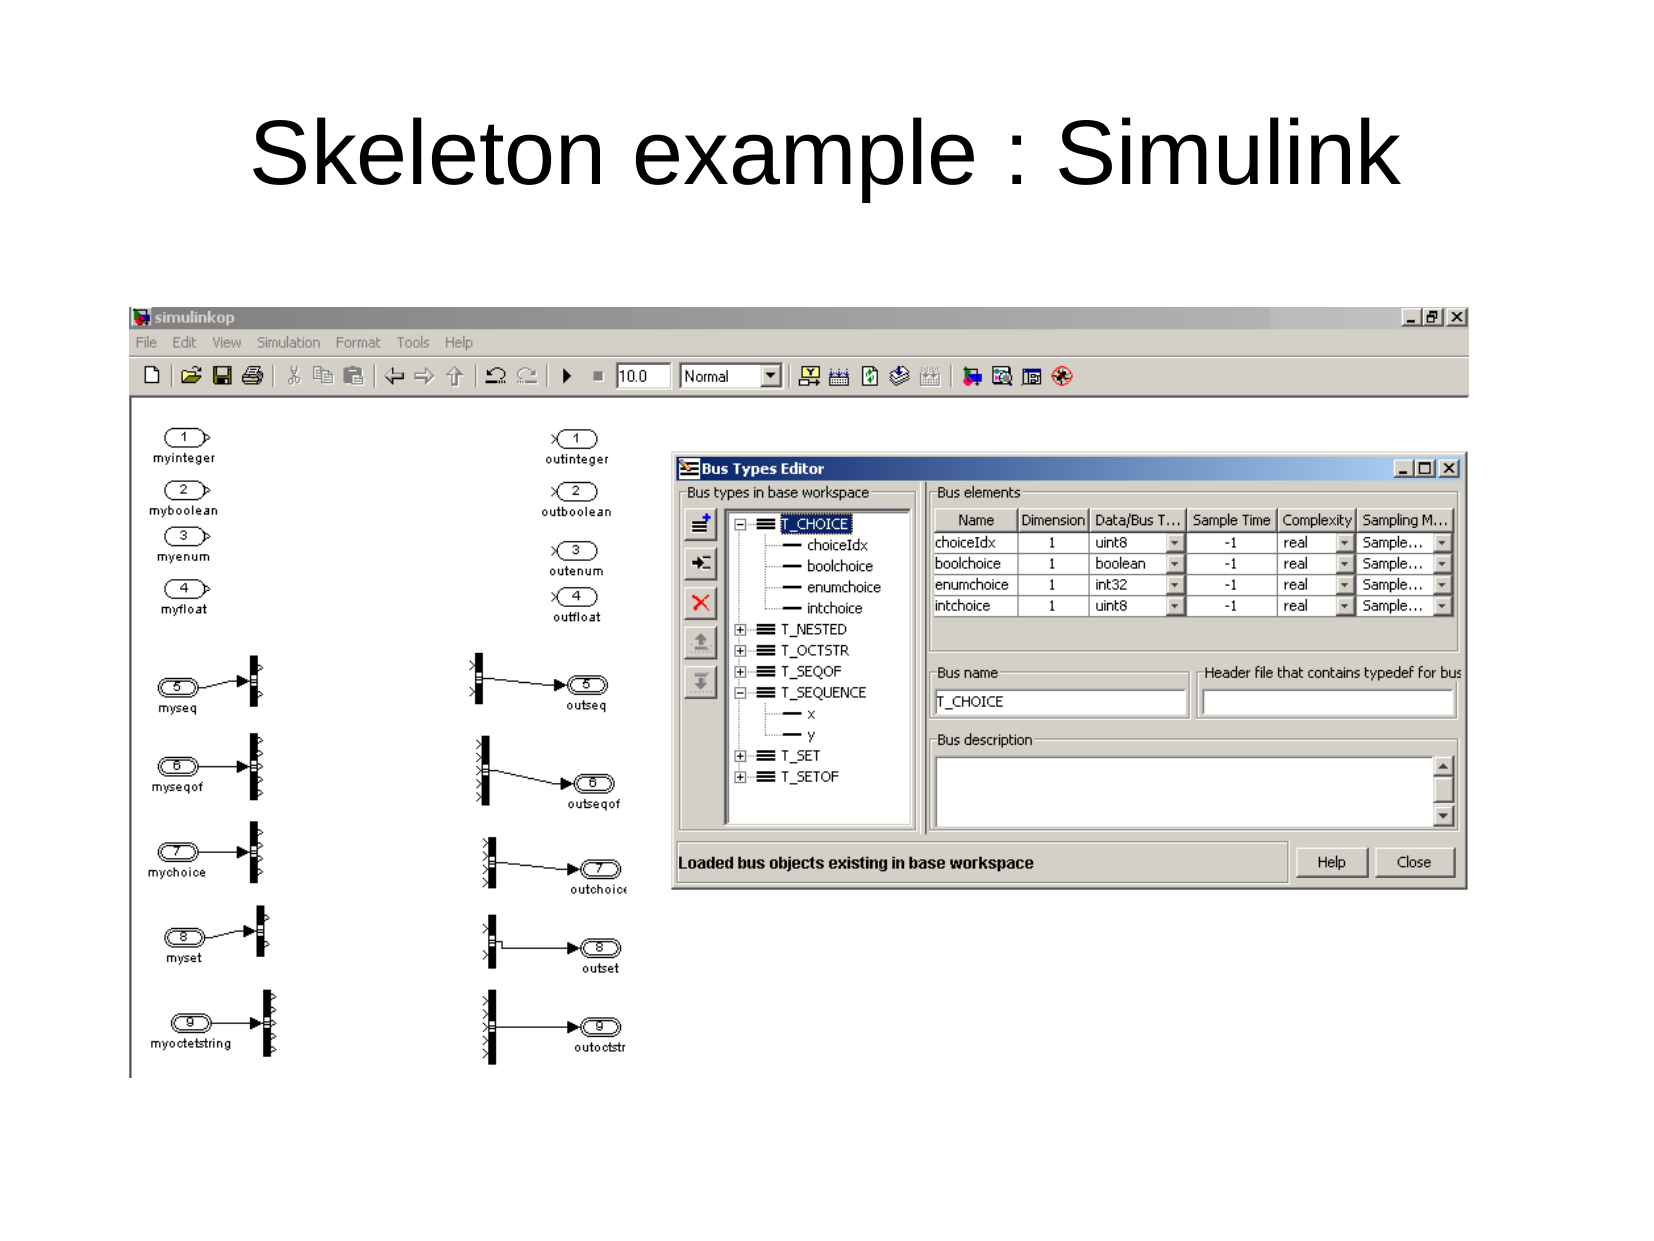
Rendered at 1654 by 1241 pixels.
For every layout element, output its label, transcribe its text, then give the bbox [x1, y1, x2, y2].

title Skeleton example : Simulink [82, 49, 1571, 257]
picture [129, 307, 1469, 1078]
